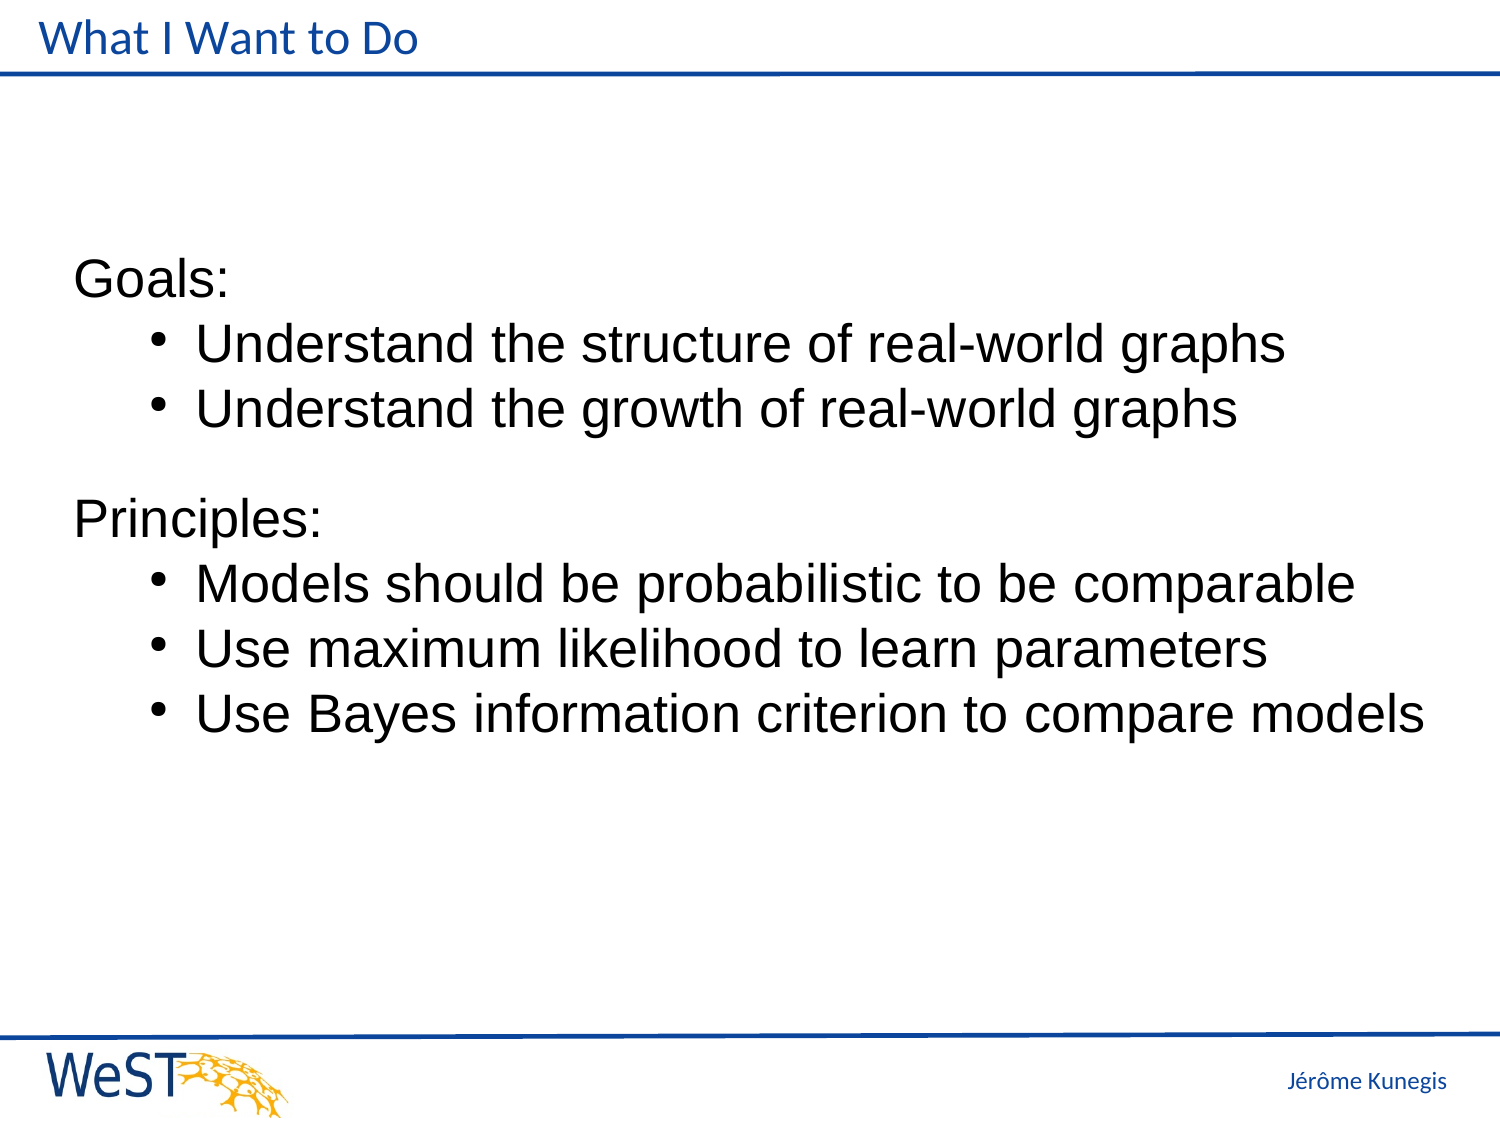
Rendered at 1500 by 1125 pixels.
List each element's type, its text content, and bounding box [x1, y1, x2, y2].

text_box What I Want to Do [23, 0, 1152, 86]
picture [41, 1046, 302, 1118]
text_box Goals: Understand the structure of real-world graphs Understand the growth of real-world graphs Principles: Models should be probabilistic to be comparable Use maximum likelihood to learn parameters Use Bayes information criterion to compare models [59, 236, 1443, 841]
